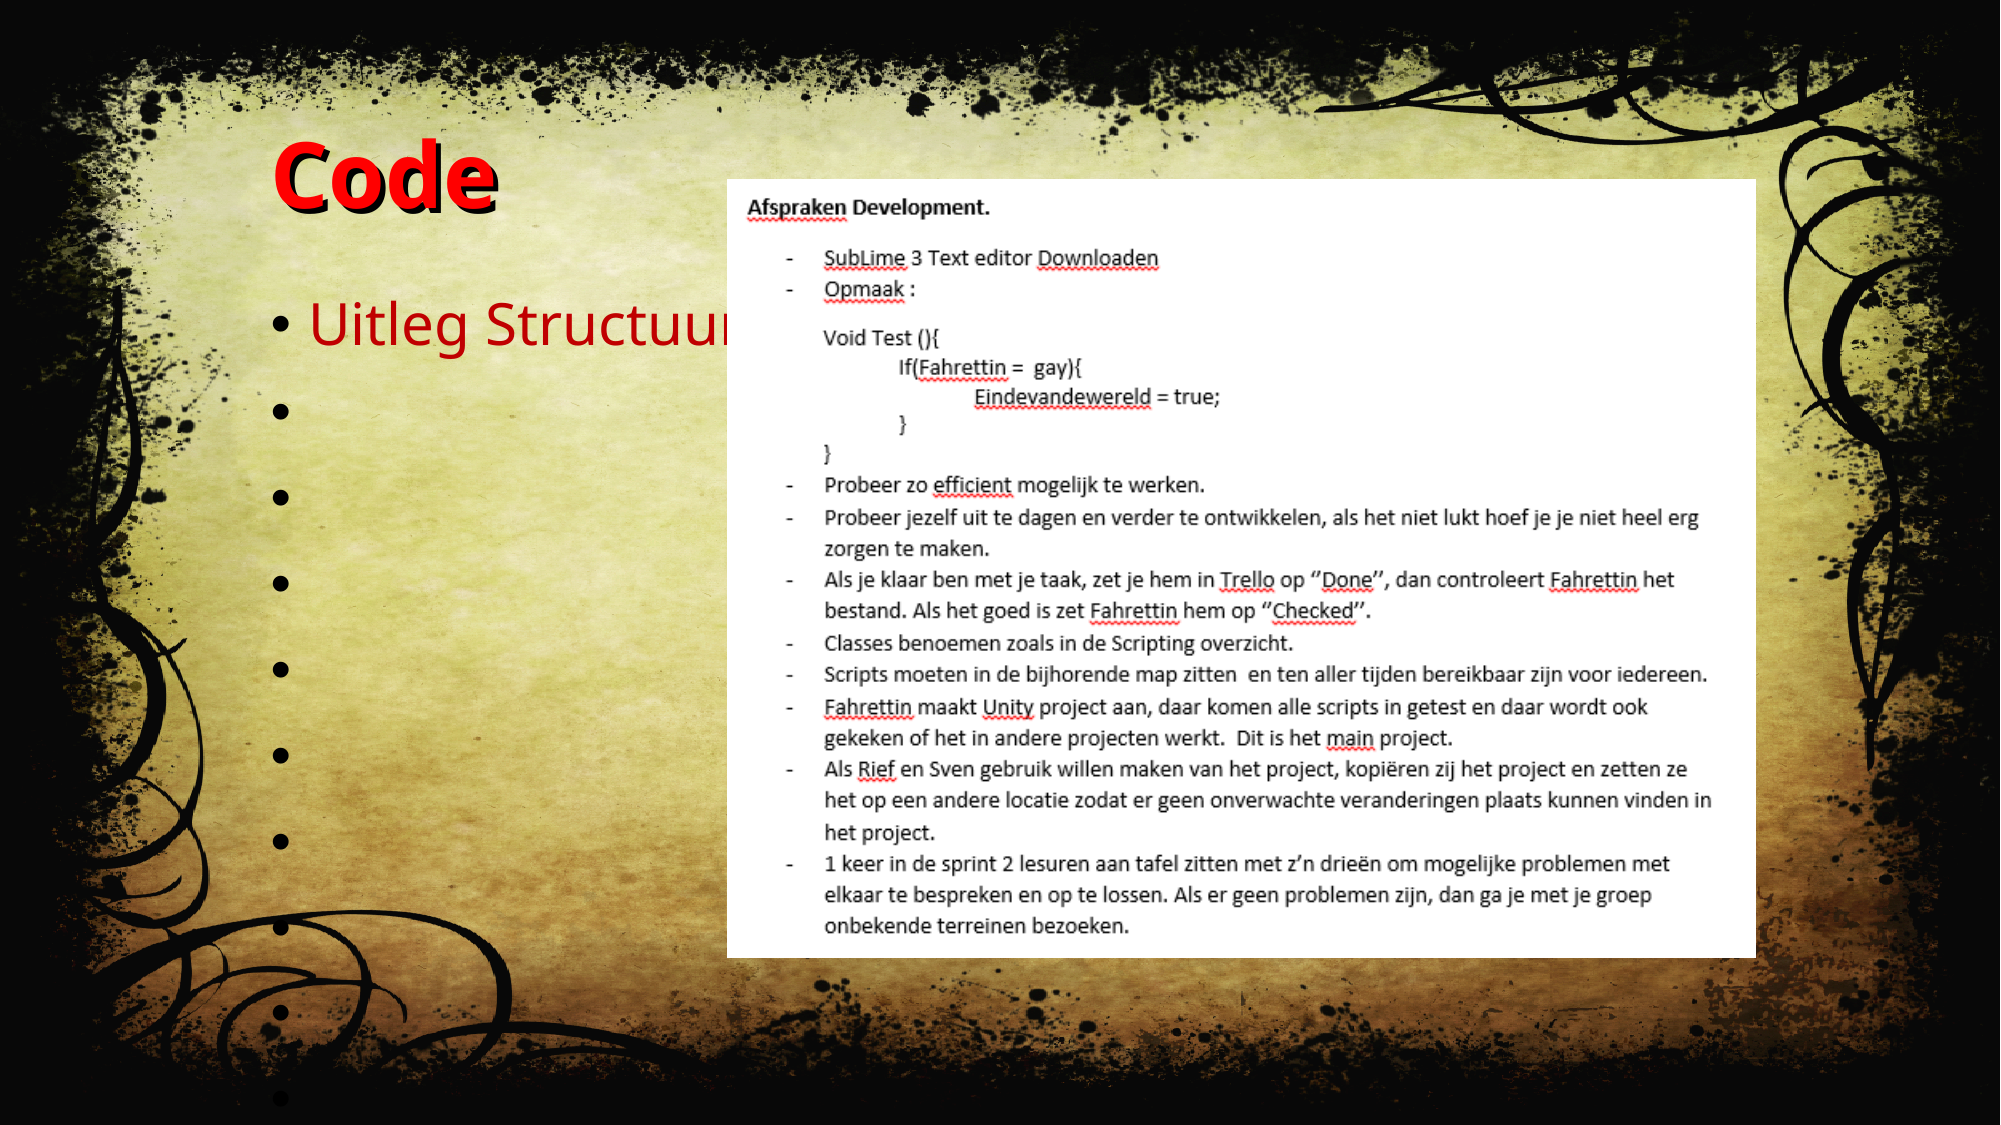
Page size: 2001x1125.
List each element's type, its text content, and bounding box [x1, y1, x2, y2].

title Code [255, 70, 1981, 288]
list Uitleg Structuur [255, 288, 1981, 1002]
picture [727, 179, 1756, 958]
